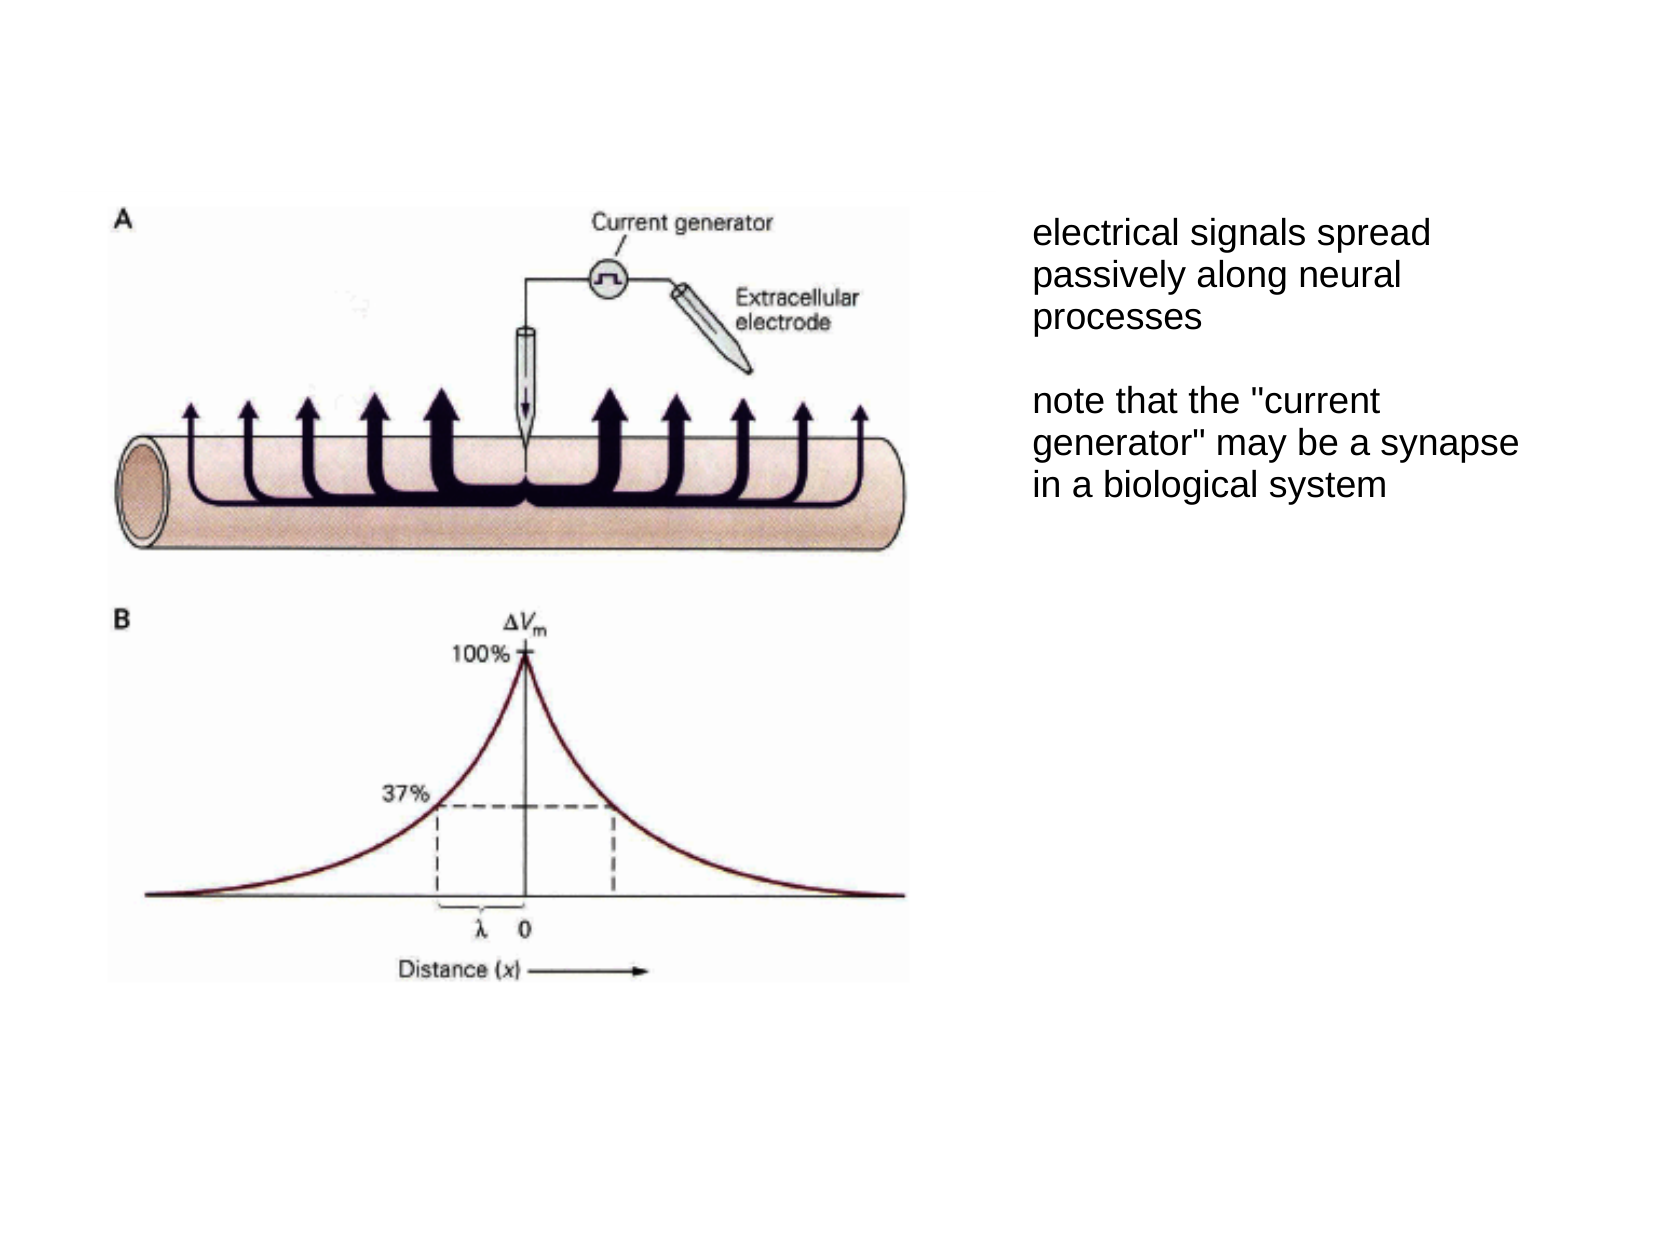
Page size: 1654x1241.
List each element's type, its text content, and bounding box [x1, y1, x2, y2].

text_box electrical signals spread passively along neural processes note that the "current generator" may be a synapse in a biological system [1017, 204, 1555, 514]
picture [59, 190, 996, 993]
